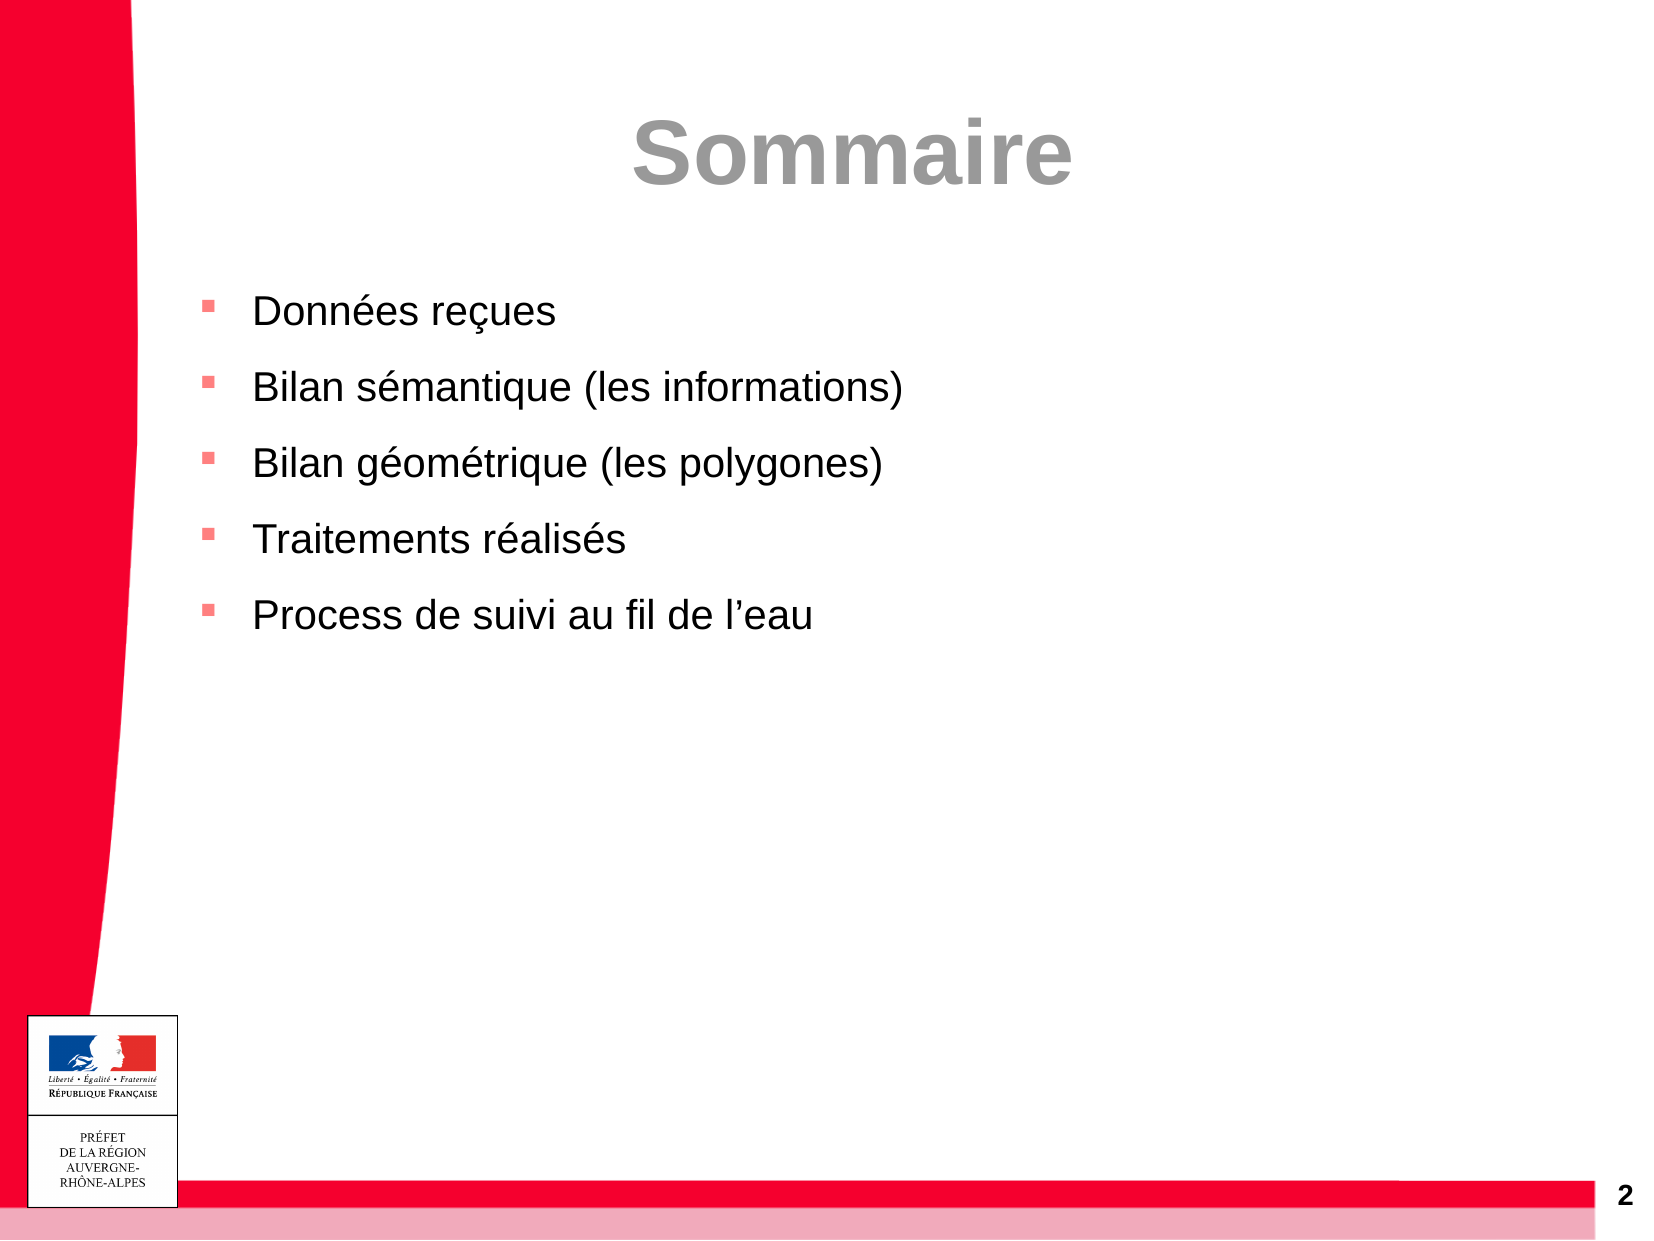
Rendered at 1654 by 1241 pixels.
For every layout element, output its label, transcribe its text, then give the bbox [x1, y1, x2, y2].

picture [0, 0, 1654, 1240]
list Données reçues Bilan sémantique (les informations) Bilan géométrique (les polygones) Traitements réalisés Process de suivi au fil de l’eau [181, 288, 1511, 1107]
title Sommaire [136, 56, 1571, 250]
